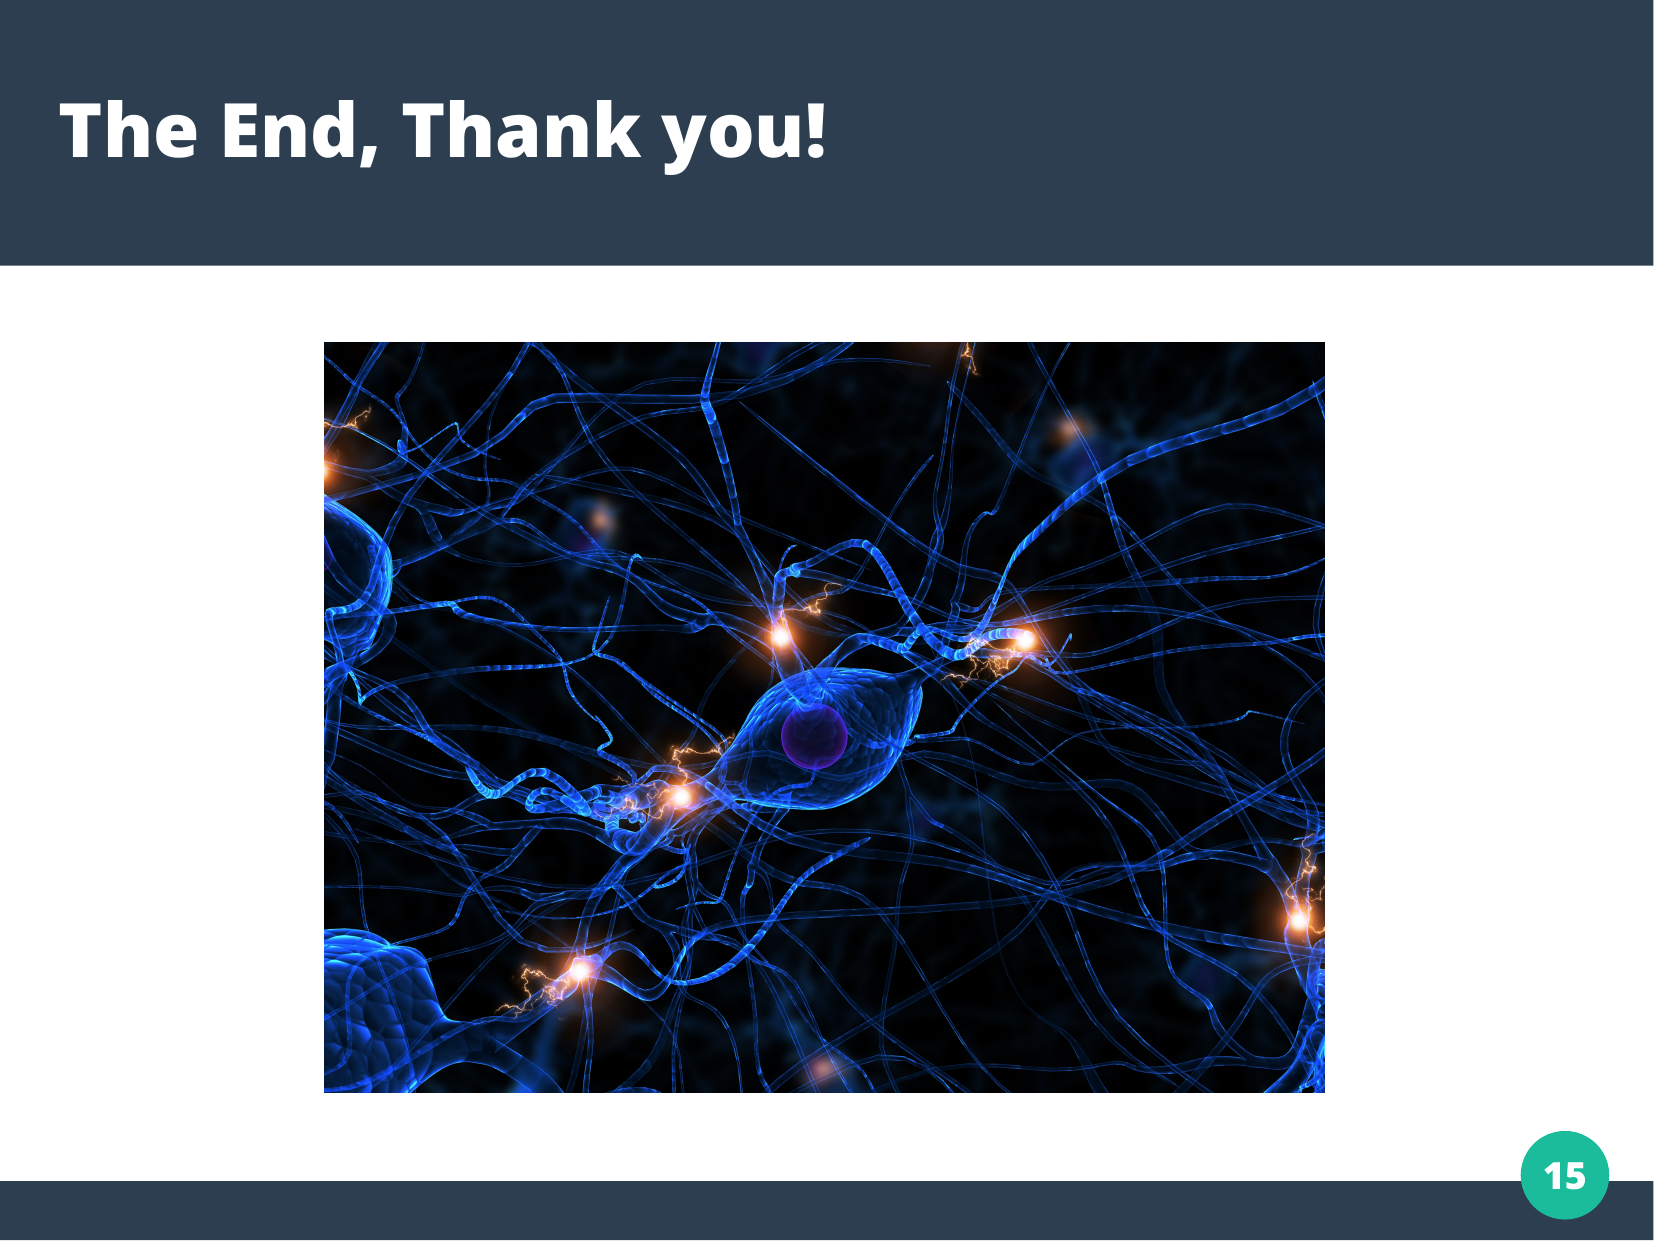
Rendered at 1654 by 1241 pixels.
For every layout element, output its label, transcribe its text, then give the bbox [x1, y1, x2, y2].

picture [324, 342, 1325, 1093]
title The End, Thank you! [59, 49, 1595, 207]
